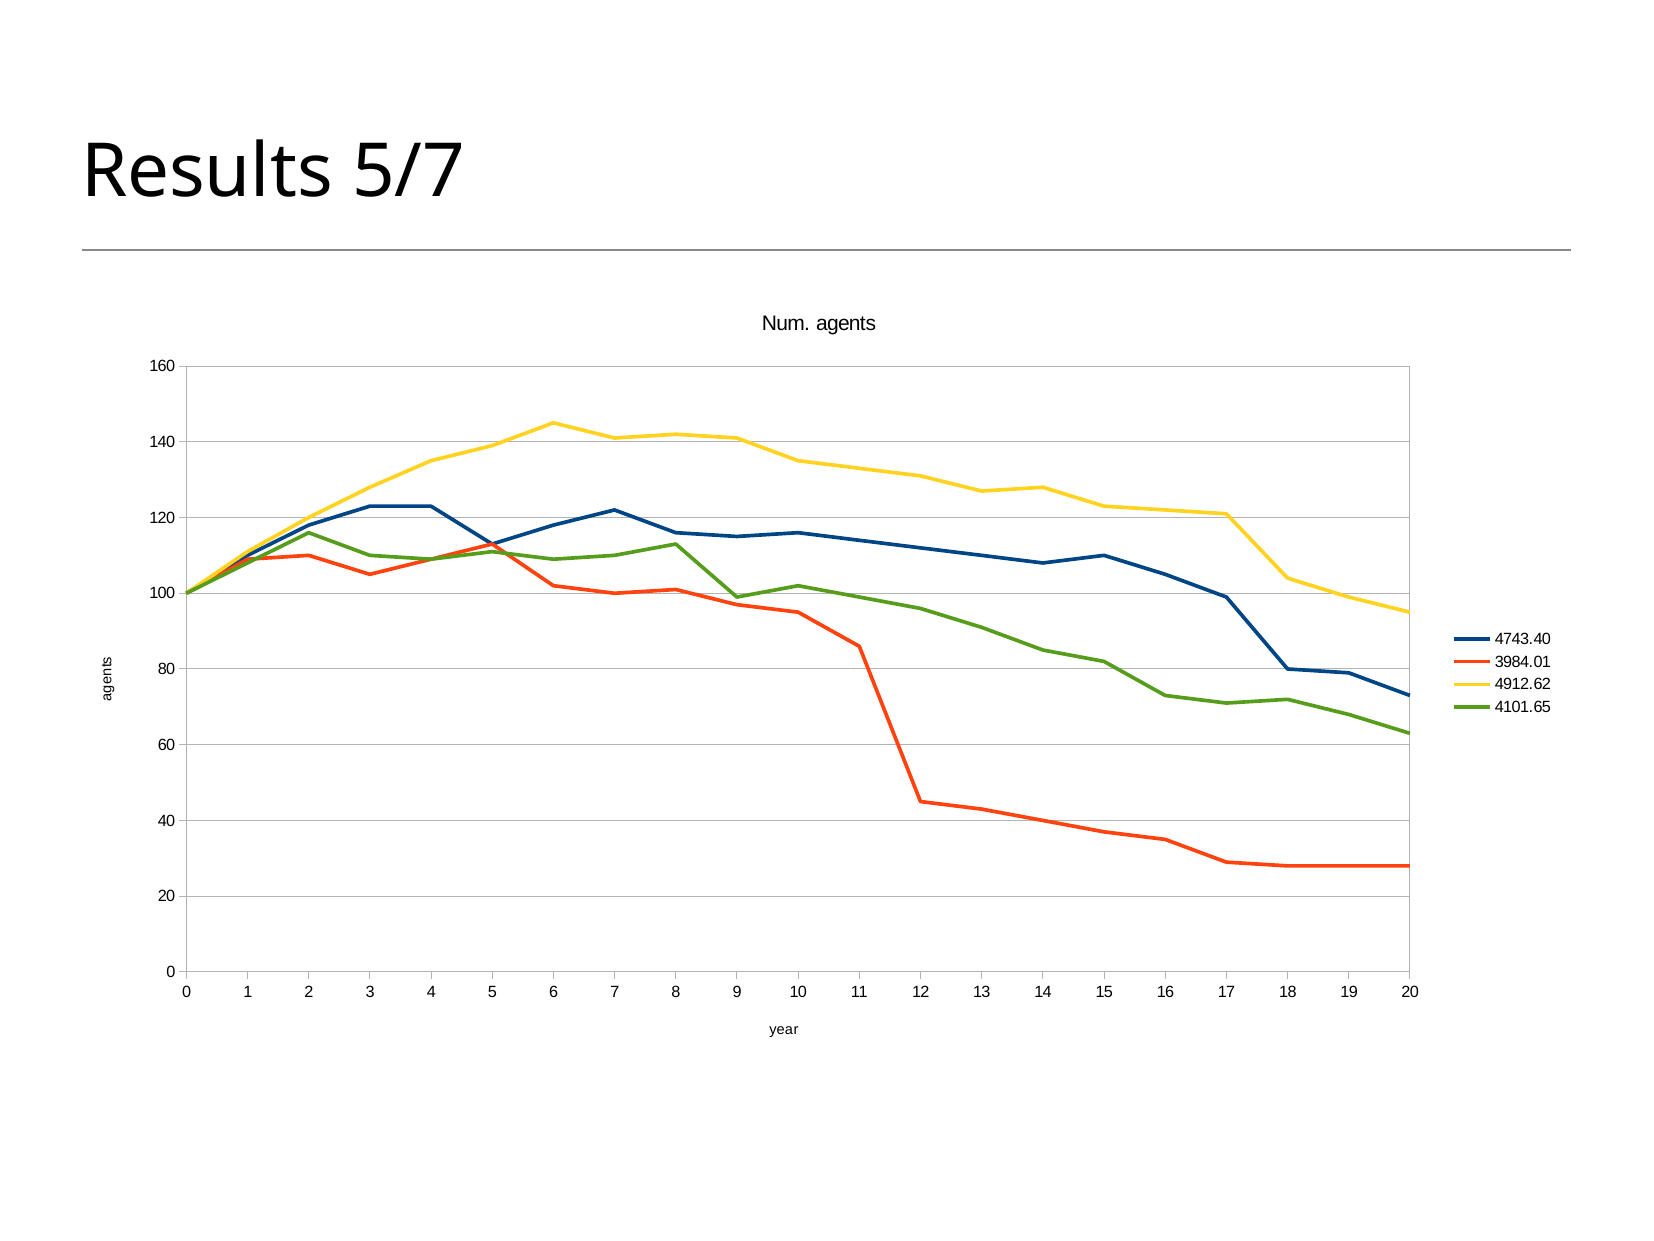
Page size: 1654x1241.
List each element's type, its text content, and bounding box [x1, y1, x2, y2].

chart [73, 284, 1566, 1063]
title Results 5/7 [72, 41, 1582, 220]
